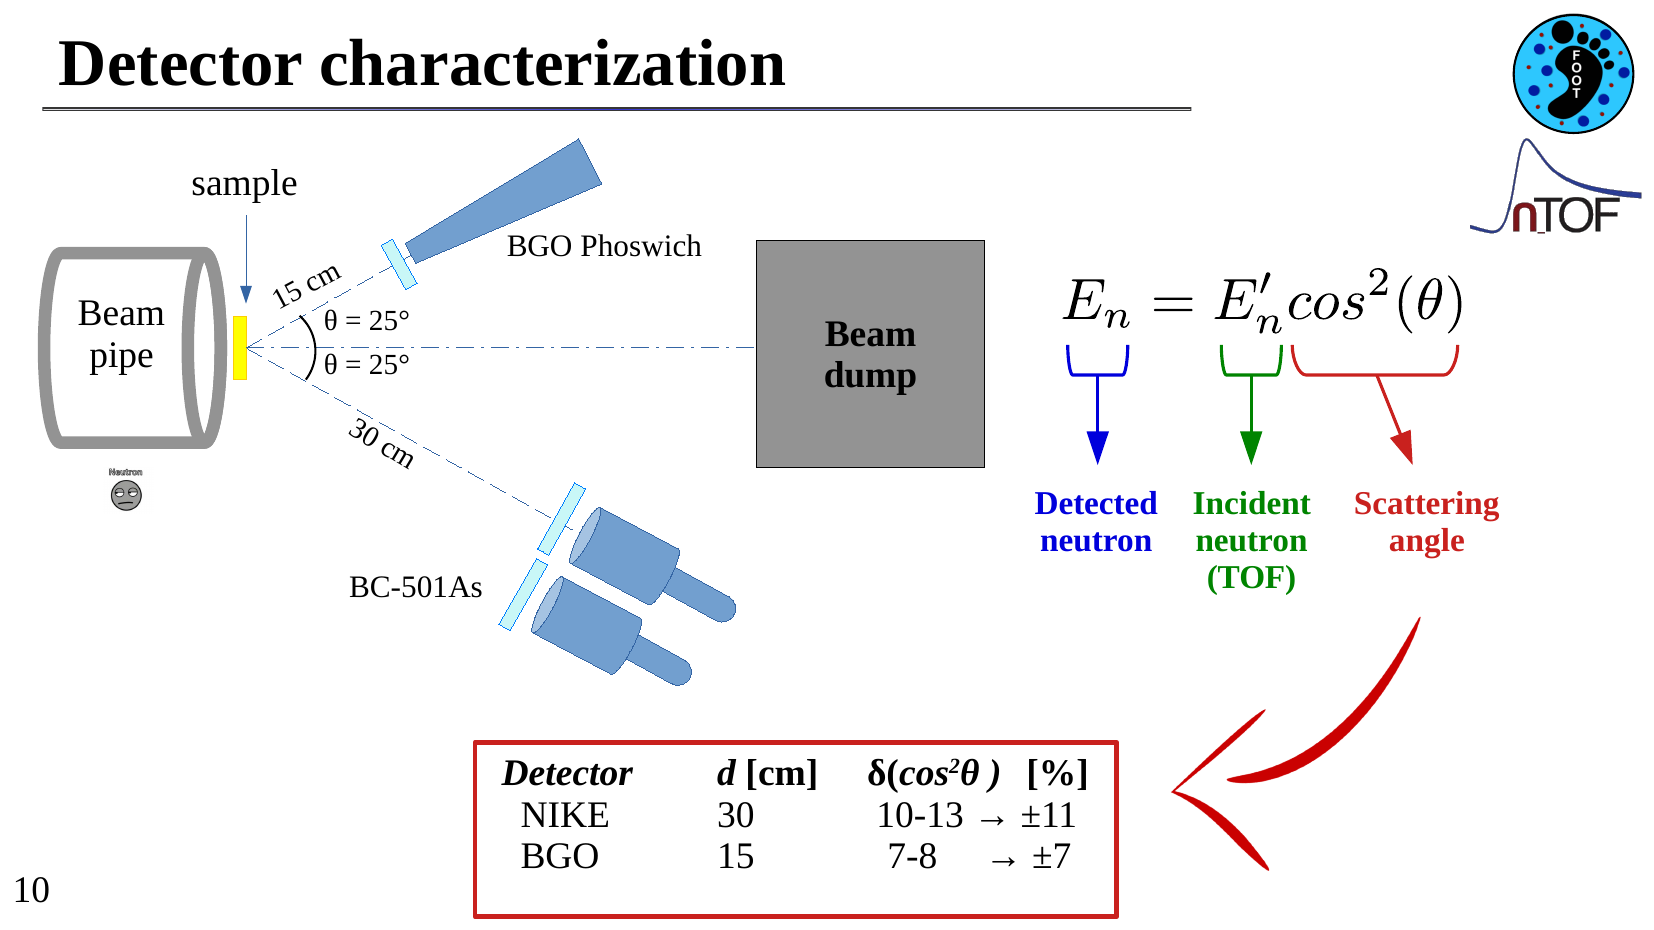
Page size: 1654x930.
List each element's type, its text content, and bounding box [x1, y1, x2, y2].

picture [1060, 267, 1462, 334]
text_box 10 [0, 861, 66, 927]
text_box Detected neutron [1013, 477, 1176, 638]
text_box Beam pipe [63, 284, 204, 423]
text_box [42, 107, 58, 111]
text_box Beam dump [756, 240, 985, 468]
text_box 30 cm [294, 397, 509, 587]
text_box [405, 138, 602, 264]
text_box Detector d [cm] δ(cos2θ ) [%] NIKE 30 10-13 → ±11 BGO 15 7-8 → ±7 [475, 742, 1117, 917]
text_box [537, 482, 586, 556]
text_box [533, 577, 692, 686]
text_box [572, 507, 736, 623]
text_box θ = 25° [309, 362, 455, 406]
text_box BGO Phoswich [492, 221, 761, 340]
text_box [381, 239, 418, 290]
picture [1594, 11, 1634, 61]
text_box Detector characterization [58, 0, 1594, 118]
text_box sample [176, 154, 340, 233]
text_box θ = 25° [309, 297, 455, 362]
picture [1159, 615, 1492, 893]
picture [103, 467, 154, 514]
text_box Scattering angle [1336, 477, 1518, 613]
text_box [531, 558, 548, 594]
text_box [233, 316, 247, 380]
picture [1451, 21, 1653, 248]
text_box BC-501As [334, 562, 531, 681]
text_box 15 cm [249, 230, 388, 345]
text_box Incident neutron (TOF) [1176, 477, 1327, 638]
